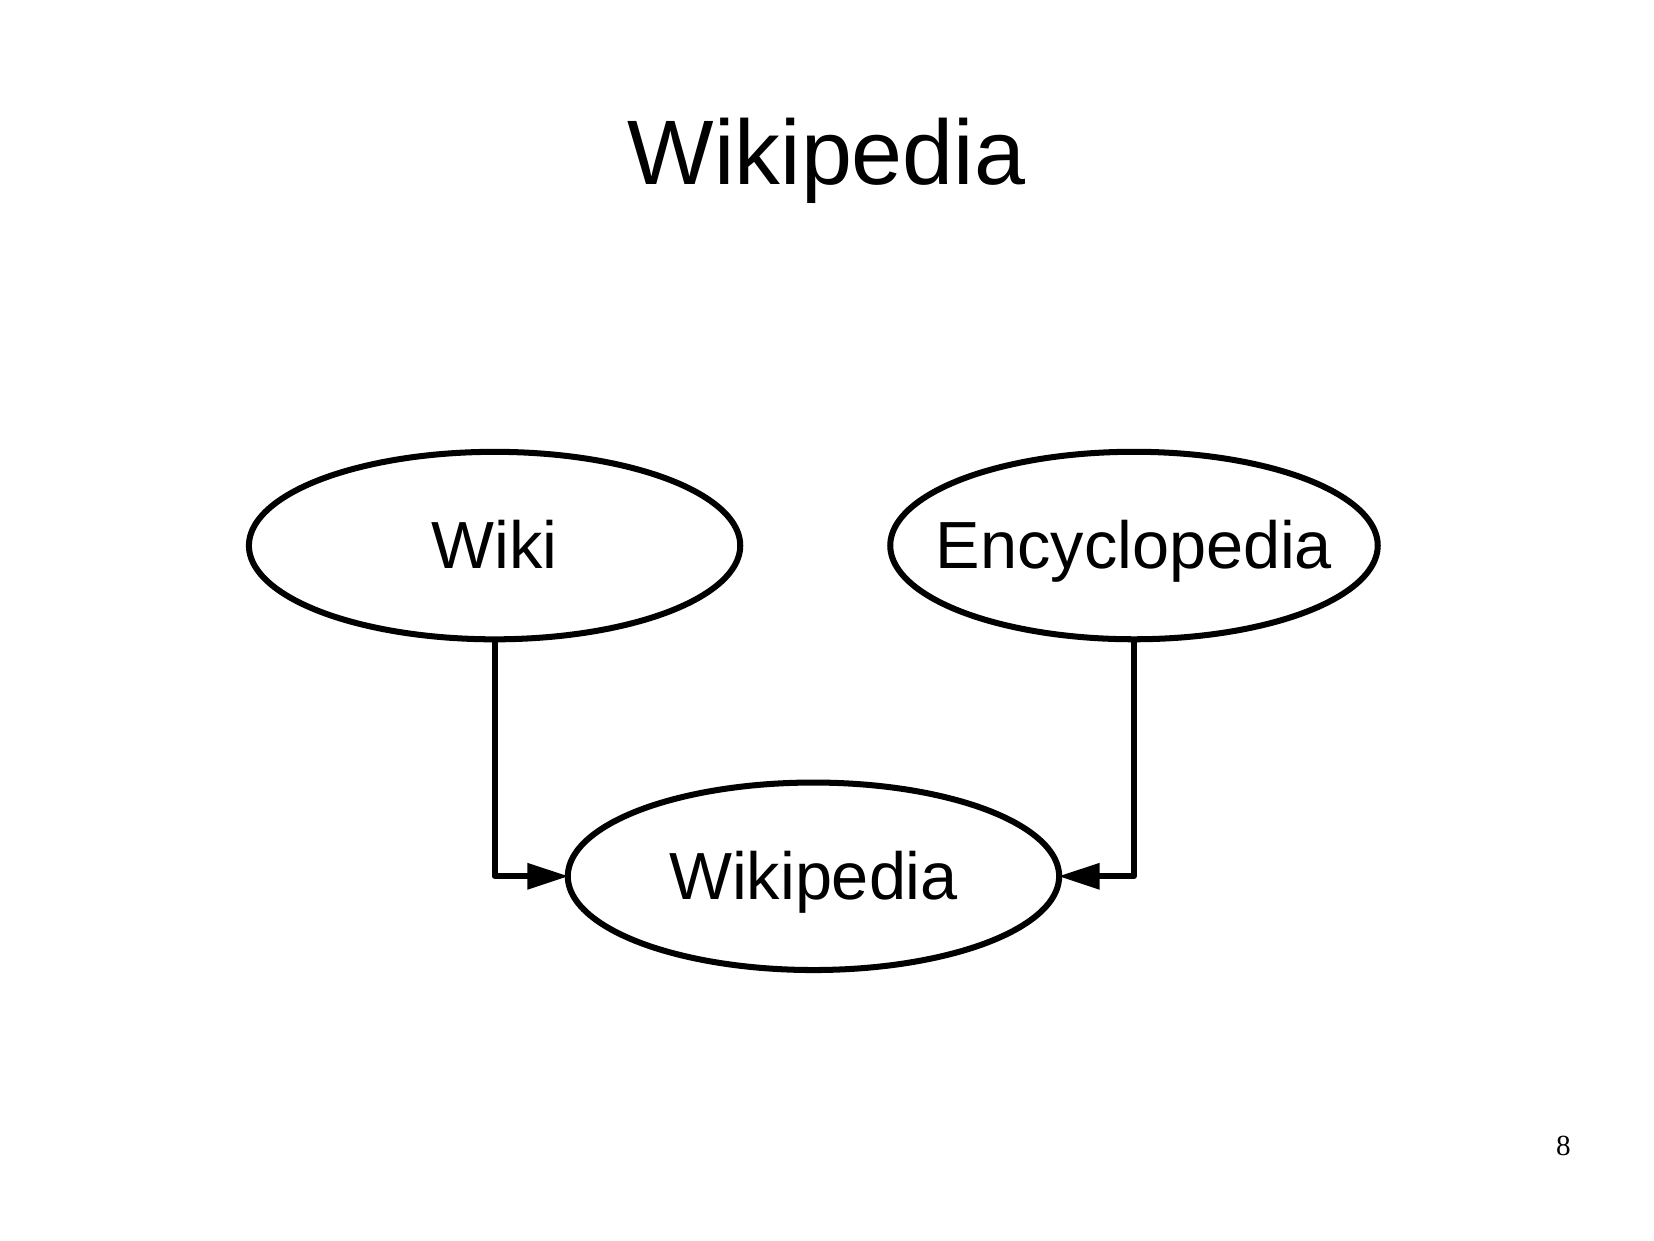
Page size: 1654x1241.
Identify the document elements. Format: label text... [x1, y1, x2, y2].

text_box Wiki [248, 451, 741, 640]
title Wikipedia [82, 49, 1571, 257]
text_box Encyclopedia [890, 451, 1378, 640]
text_box Wikipedia [567, 782, 1060, 971]
